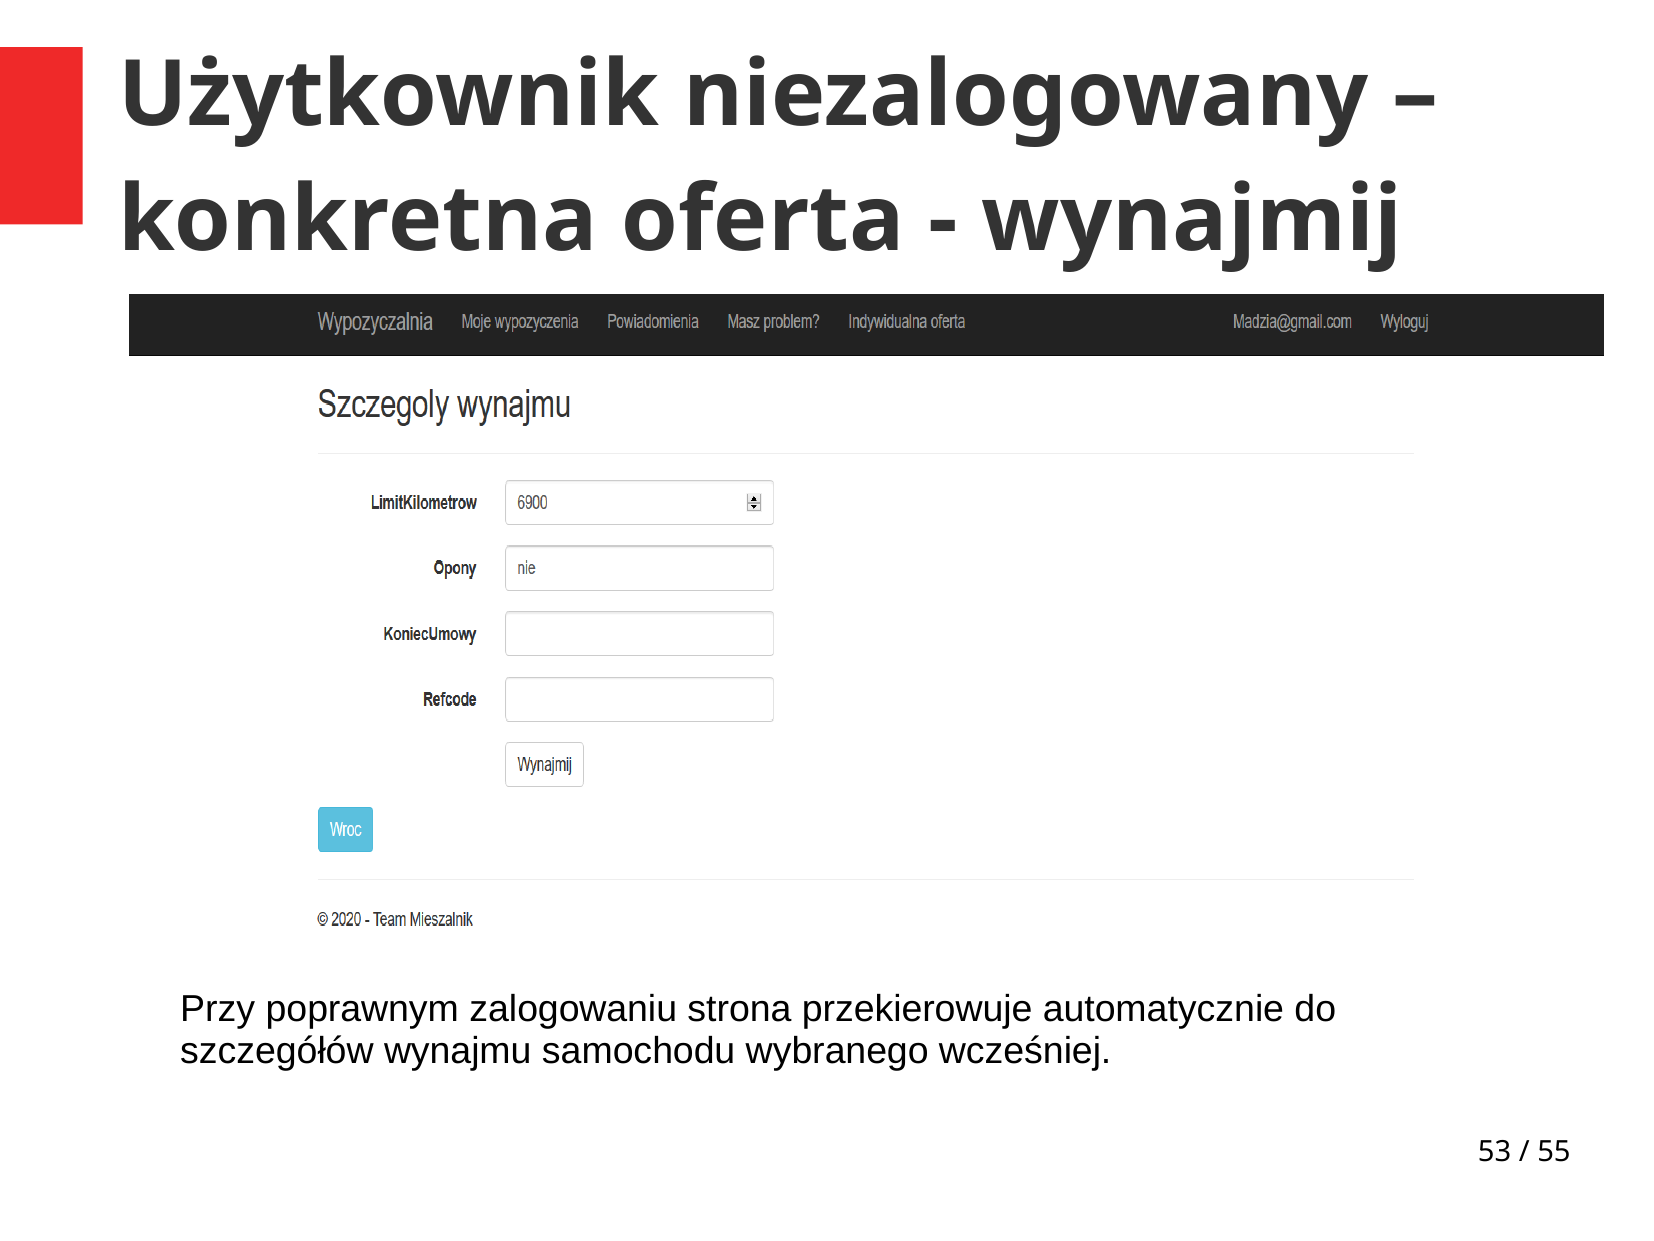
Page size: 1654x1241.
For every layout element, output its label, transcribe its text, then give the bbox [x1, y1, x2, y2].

title Użytkownik niezalogowany – konkretna oferta - wynajmij [118, 28, 1571, 278]
text_box Przy poprawnym zalogowaniu strona przekierowuje automatycznie do szczegółów wynajmu samochodu wybranego wcześniej. [165, 980, 1441, 1079]
picture [129, 294, 1604, 957]
